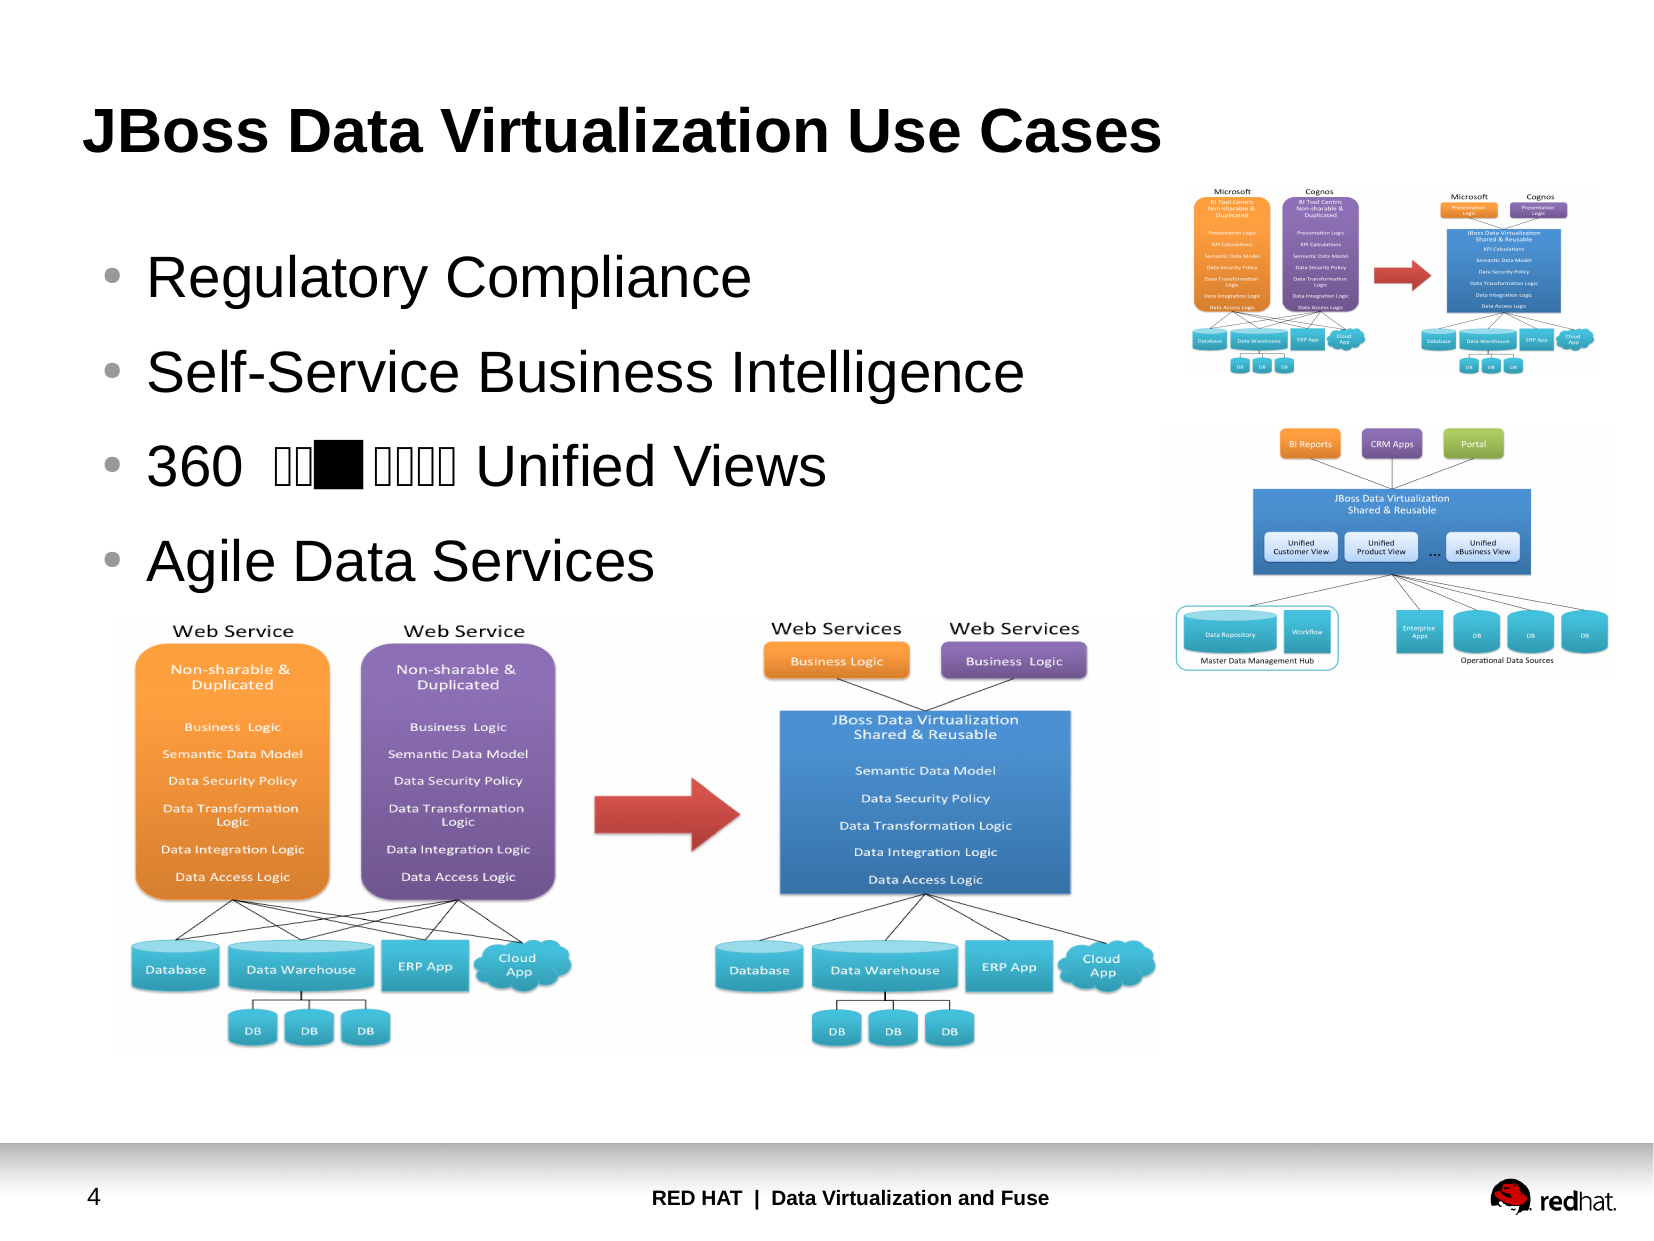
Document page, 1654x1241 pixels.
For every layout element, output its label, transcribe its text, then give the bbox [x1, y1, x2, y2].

picture [1187, 187, 1597, 376]
title JBoss Data Virtualization Use Cases [82, 37, 1571, 226]
picture [1164, 427, 1615, 676]
list Regulatory Compliance Self-Service Business Intelligence 360 degrees Unified Views Agile Data Services [86, 244, 1576, 1039]
picture [0, 1143, 1654, 1241]
picture [112, 614, 1161, 1051]
